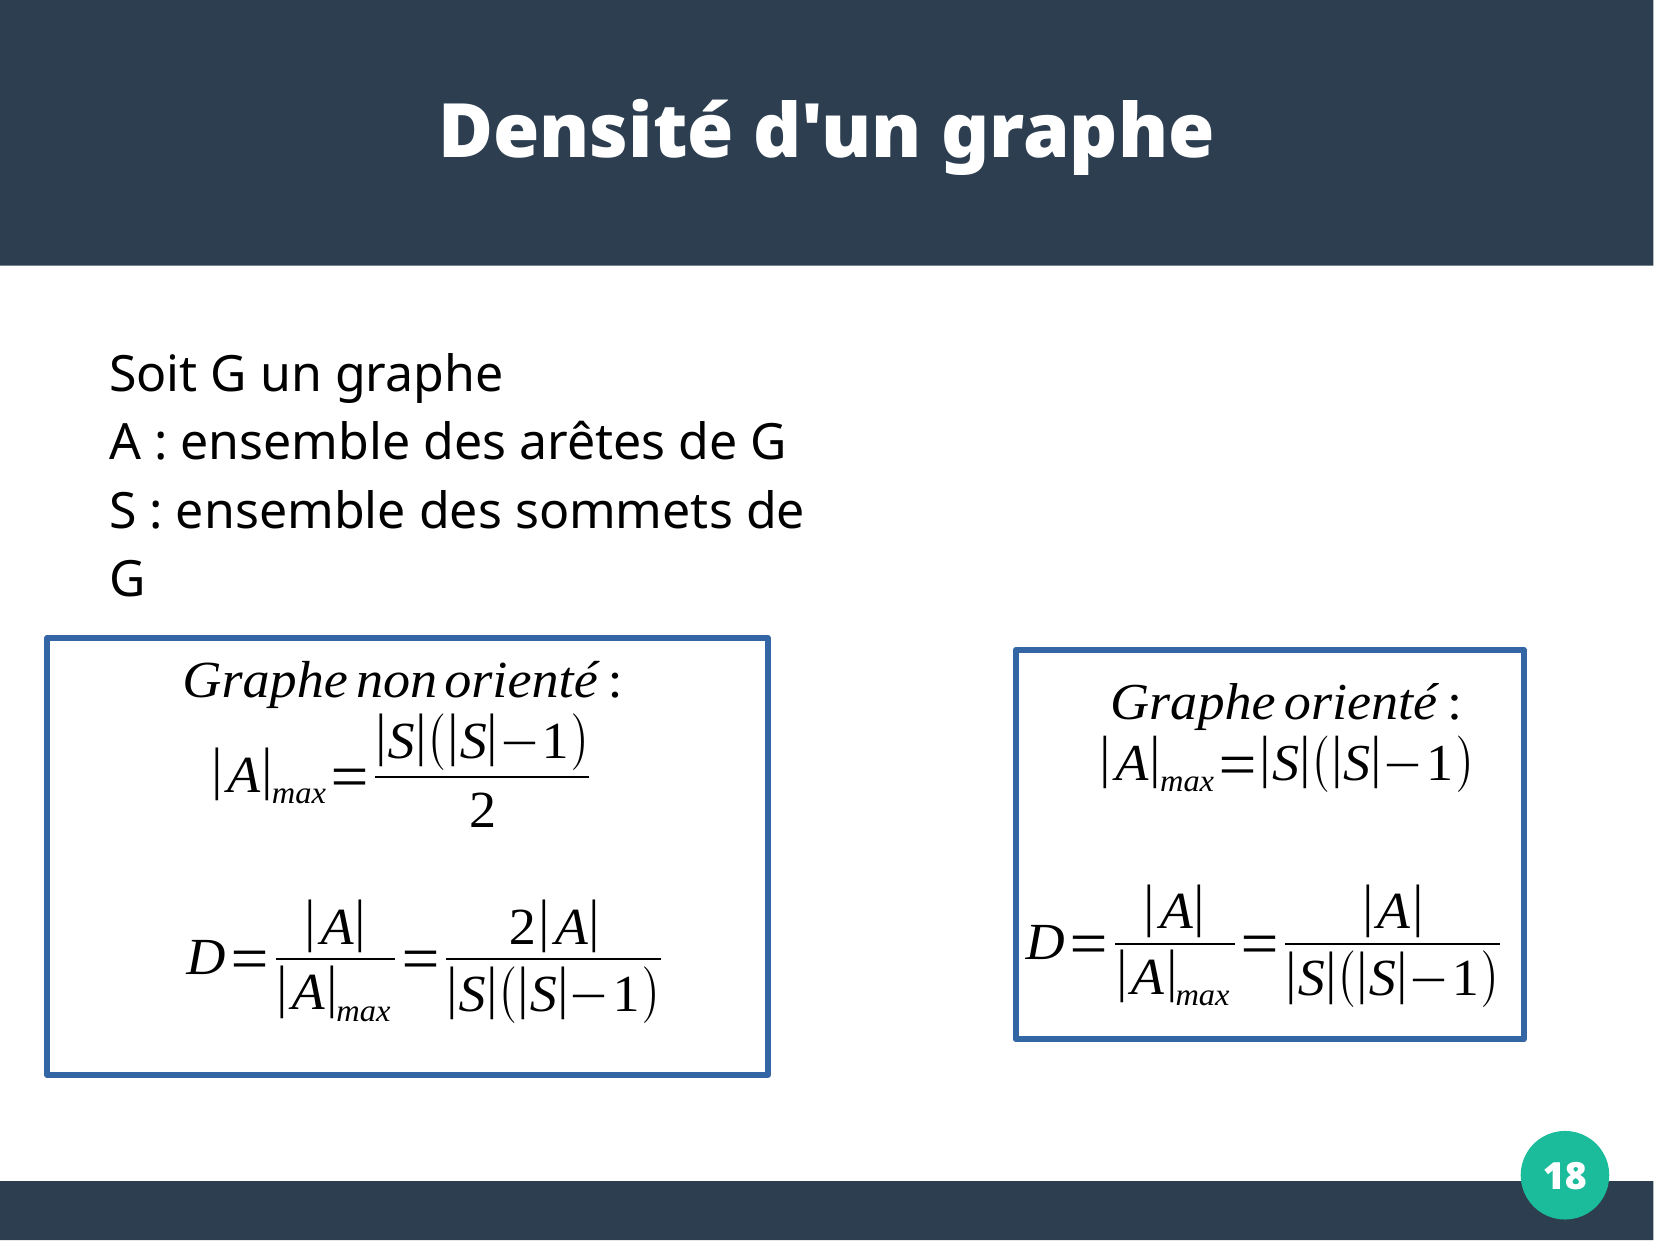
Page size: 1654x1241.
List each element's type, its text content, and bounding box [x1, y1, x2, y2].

chart [177, 650, 629, 839]
chart [1089, 673, 1479, 799]
text_box Soit G un graphe A : ensemble des arêtes de G S : ensemble des sommets de G [94, 330, 863, 535]
chart [1019, 881, 1509, 1013]
title Densité d'un graphe [59, 49, 1595, 207]
chart [177, 897, 670, 1028]
